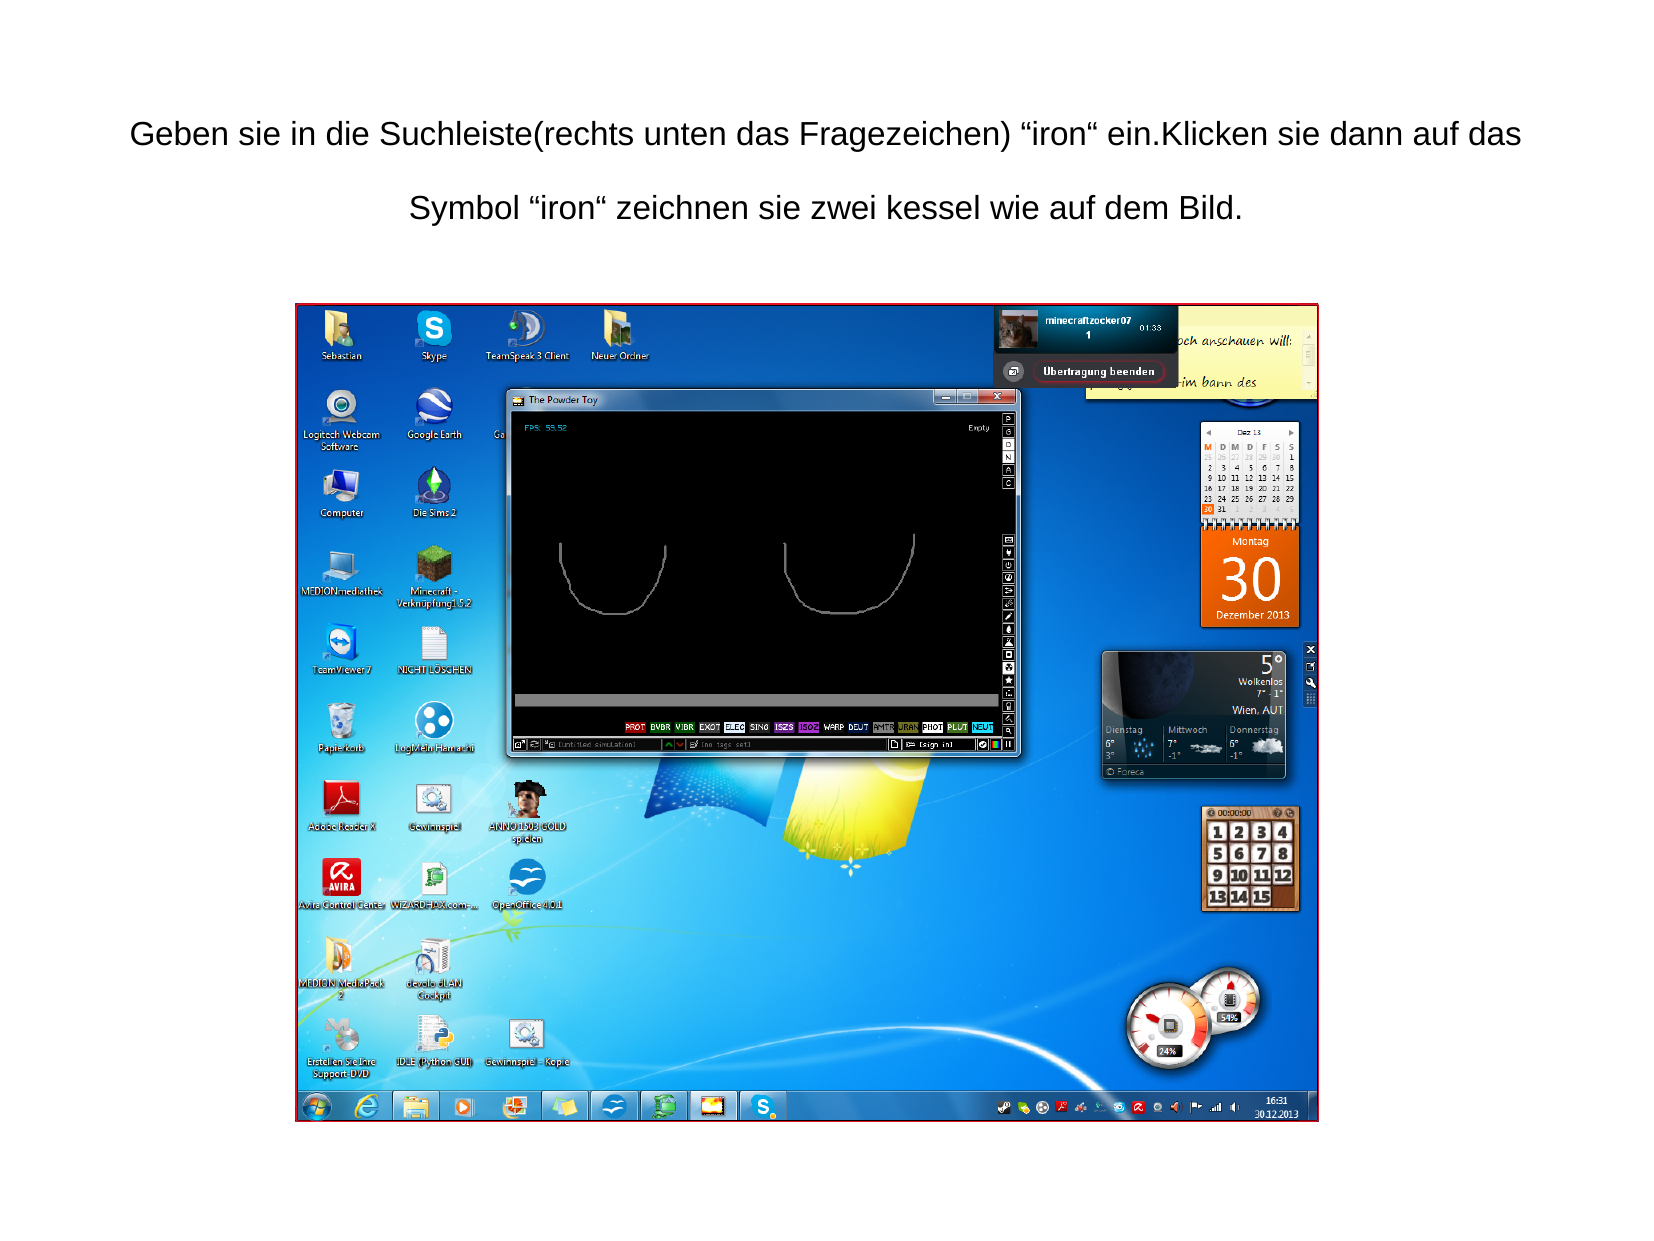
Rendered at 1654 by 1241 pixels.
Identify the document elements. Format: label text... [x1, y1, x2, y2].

picture [295, 303, 1319, 1123]
title Geben sie in die Suchleiste(rechts unten das Fragezeichen) “iron“ ein.Klicken sie dann auf das Symbol “iron“ zeichnen sie zwei kessel wie auf dem Bild. [82, 49, 1571, 257]
